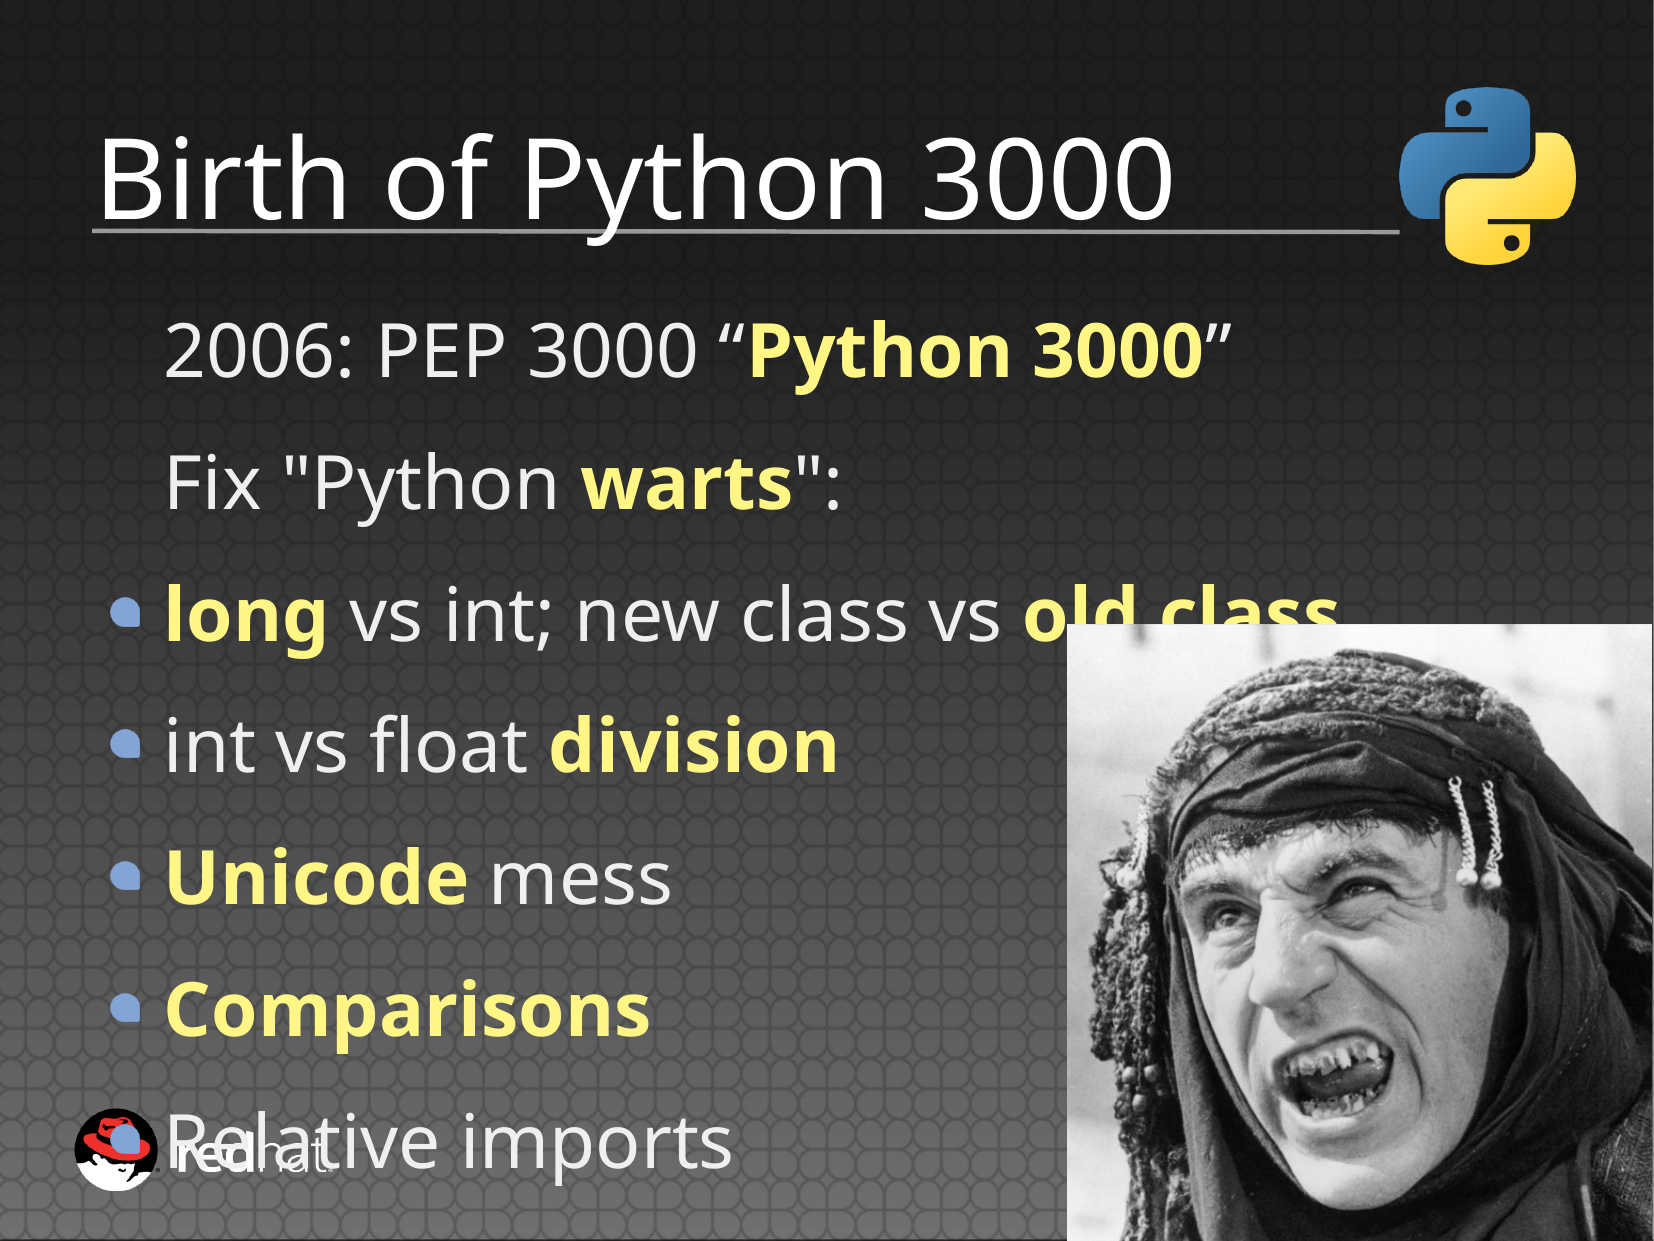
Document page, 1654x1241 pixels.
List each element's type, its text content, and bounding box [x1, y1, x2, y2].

title Birth of Python 3000 [94, 100, 1426, 251]
list 2006: PEP 3000 “Python 3000” Fix "Python warts": long vs int; new class vs old class int vs float division Unicode mess Comparisons Relative imports [93, 297, 1582, 1059]
picture [0, 0, 1654, 1241]
